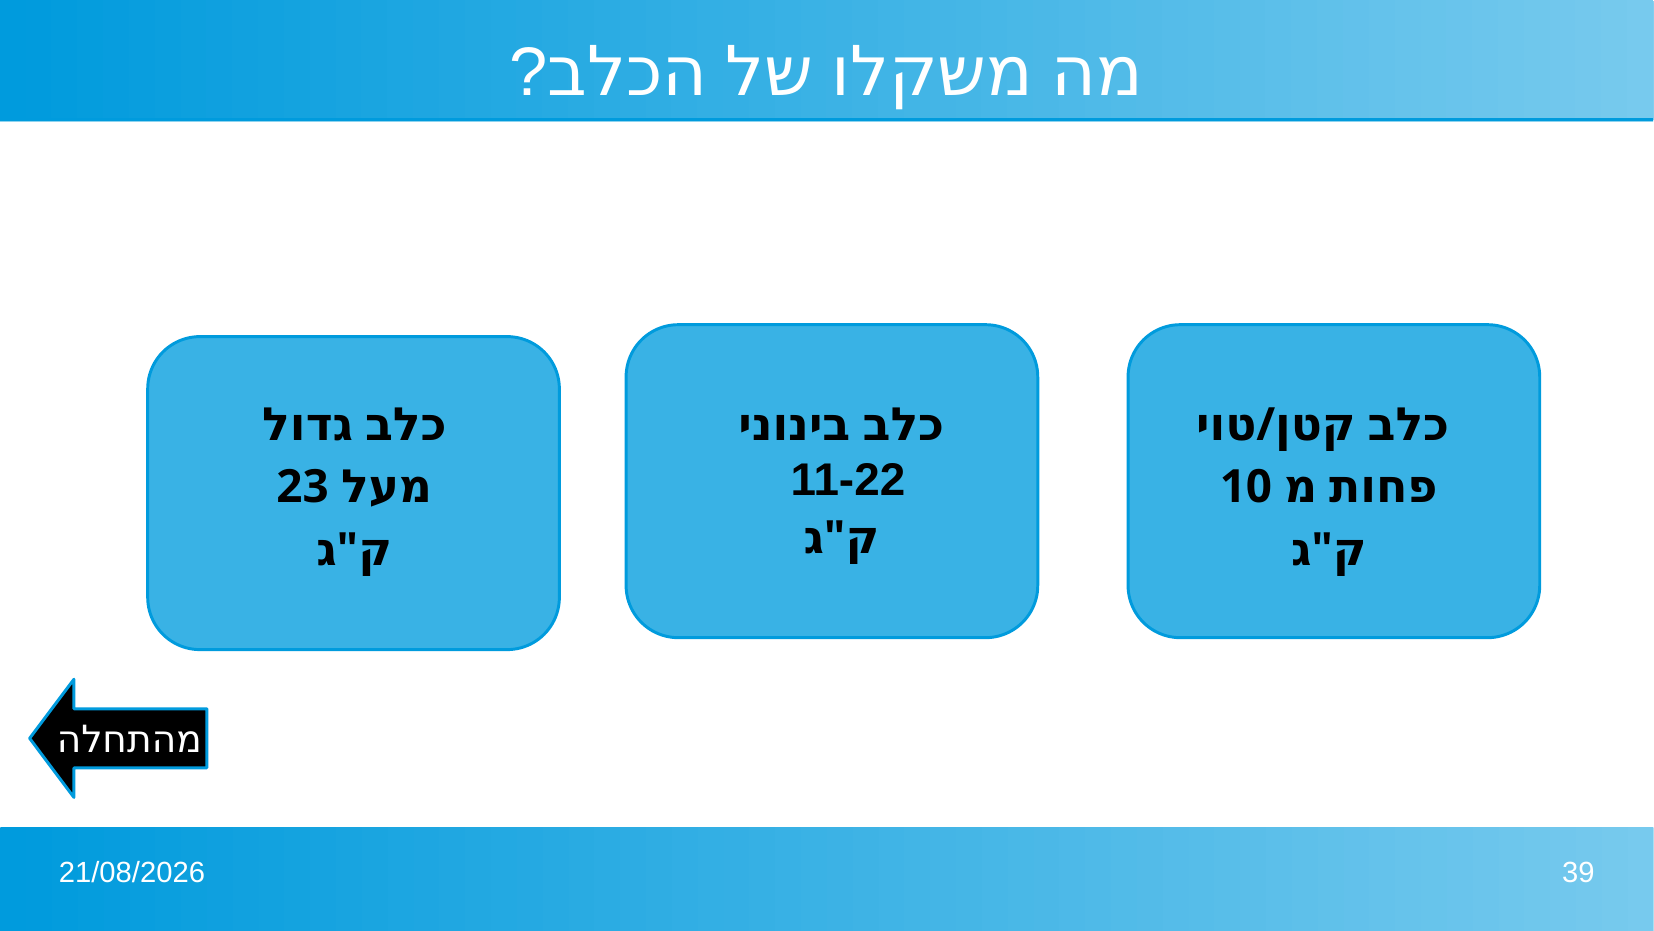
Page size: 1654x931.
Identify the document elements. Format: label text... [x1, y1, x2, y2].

text_box [1128, 324, 1540, 638]
title ?מה משקלו של הכלב [59, 21, 1595, 116]
text_box [626, 324, 1038, 638]
text_box כלב גדול מעל 23 ק"ג [206, 383, 503, 587]
text_box מהתחלה [29, 679, 207, 798]
text_box [147, 336, 560, 650]
text_box כלב בינוני 11-22 ק"ג [679, 383, 1004, 576]
text_box כלב קטן/טוי פחות מ 10 ק"ג [1181, 383, 1477, 587]
